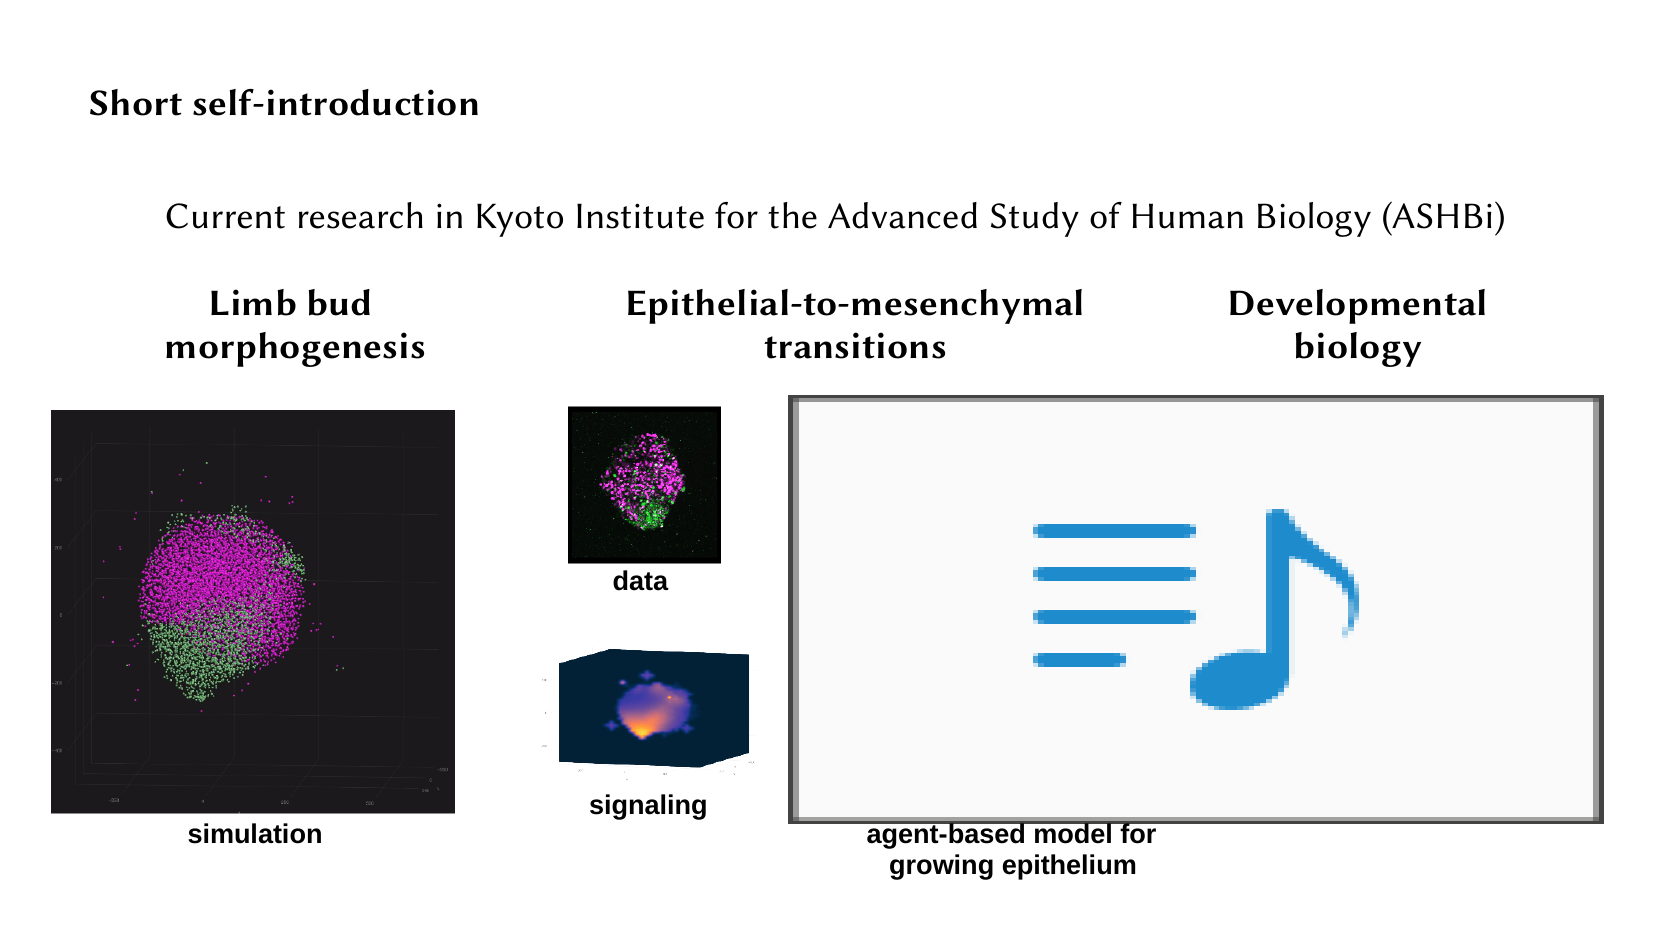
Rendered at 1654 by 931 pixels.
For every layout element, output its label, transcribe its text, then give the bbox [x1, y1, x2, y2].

text_box Limb bud morphogenesis [150, 274, 440, 376]
text_box [787, 394, 1606, 826]
text_box Epithelial-to-mesenchymal transitions [610, 274, 1100, 376]
text_box simulation [172, 812, 338, 858]
text_box Developmental biology [1213, 274, 1503, 376]
text_box signaling [574, 782, 723, 828]
text_box agent-based model for growing epithelium [851, 812, 1179, 888]
picture [37, 395, 771, 826]
text_box data [597, 558, 684, 604]
text_box Current research in Kyoto Institute for the Advanced Study of Human Biology (ASHBi) [150, 187, 1654, 246]
text_box Short self-introduction [75, 75, 495, 133]
